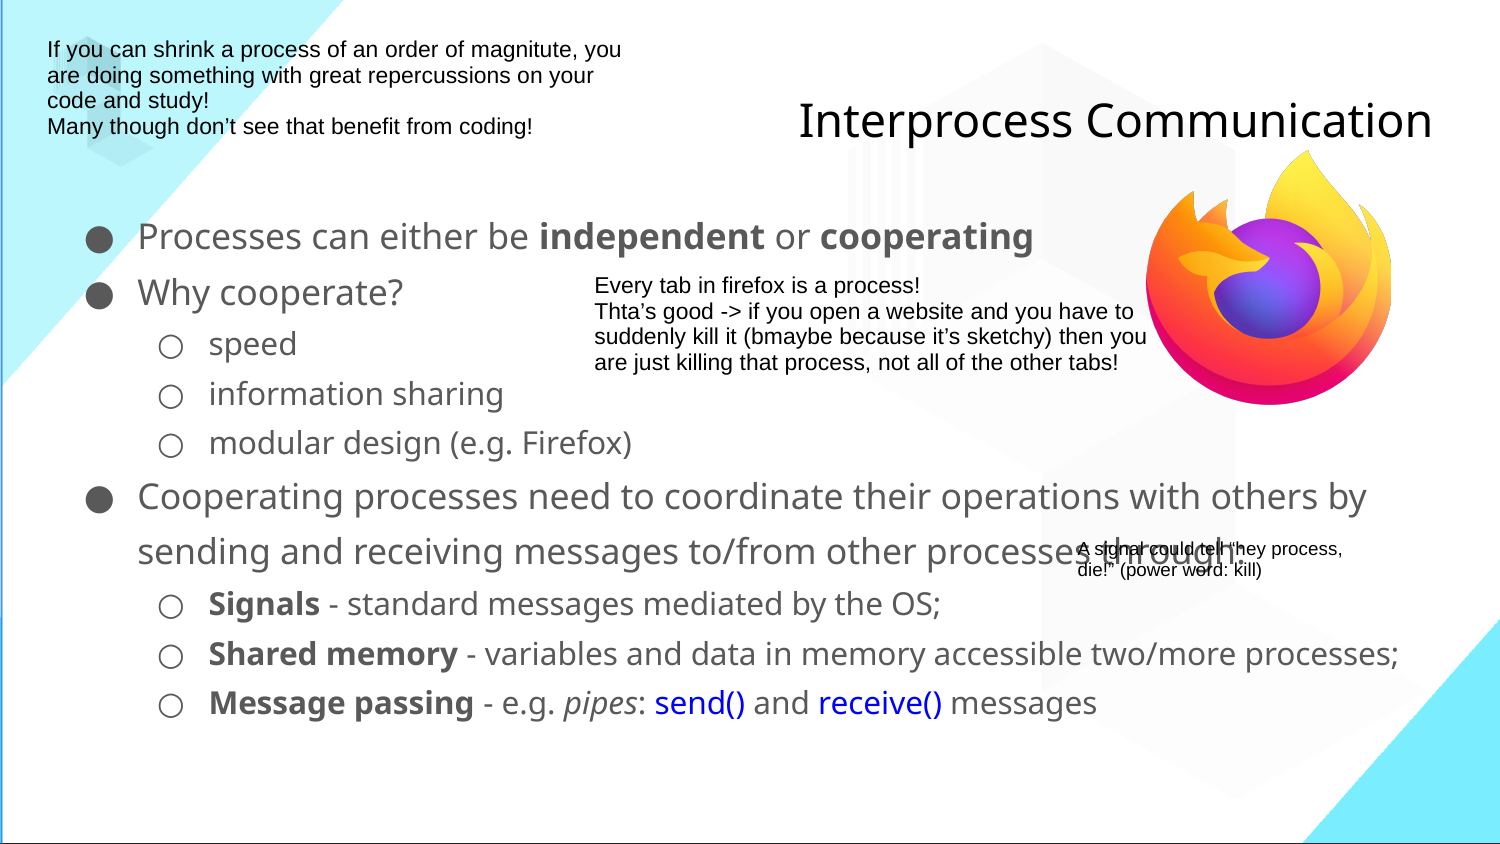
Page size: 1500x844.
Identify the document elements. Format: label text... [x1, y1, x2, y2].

list Processes can either be independent or cooperating Why cooperate? speed information sharing modular design (e.g. Firefox) Cooperating processes need to coordinate their operations with others by sending and receiving messages to/from other processes through: Signals - standard messages mediated by the OS; Shared memory - variables and data in memory accessible two/more processes; Message passing - e.g. pipes: send() and receive() messages [51, 189, 1449, 750]
text_box If you can shrink a process of an order of magnitute, you are doing something with great repercussions on your code and study! Many though don’t see that benefit from coding! [32, 29, 650, 190]
picture [0, 0, 1500, 844]
text_box A signal could tell “hey process, die!” (power word: kill) [1062, 531, 1388, 610]
text_box Every tab in firefox is a process! Thta’s good -> if you open a website and you have to suddenly kill it (bmaybe because it’s sketchy) then you are just killing that process, not all of the other tabs! [579, 265, 1182, 383]
title Interprocess Communication [650, 72, 1449, 167]
